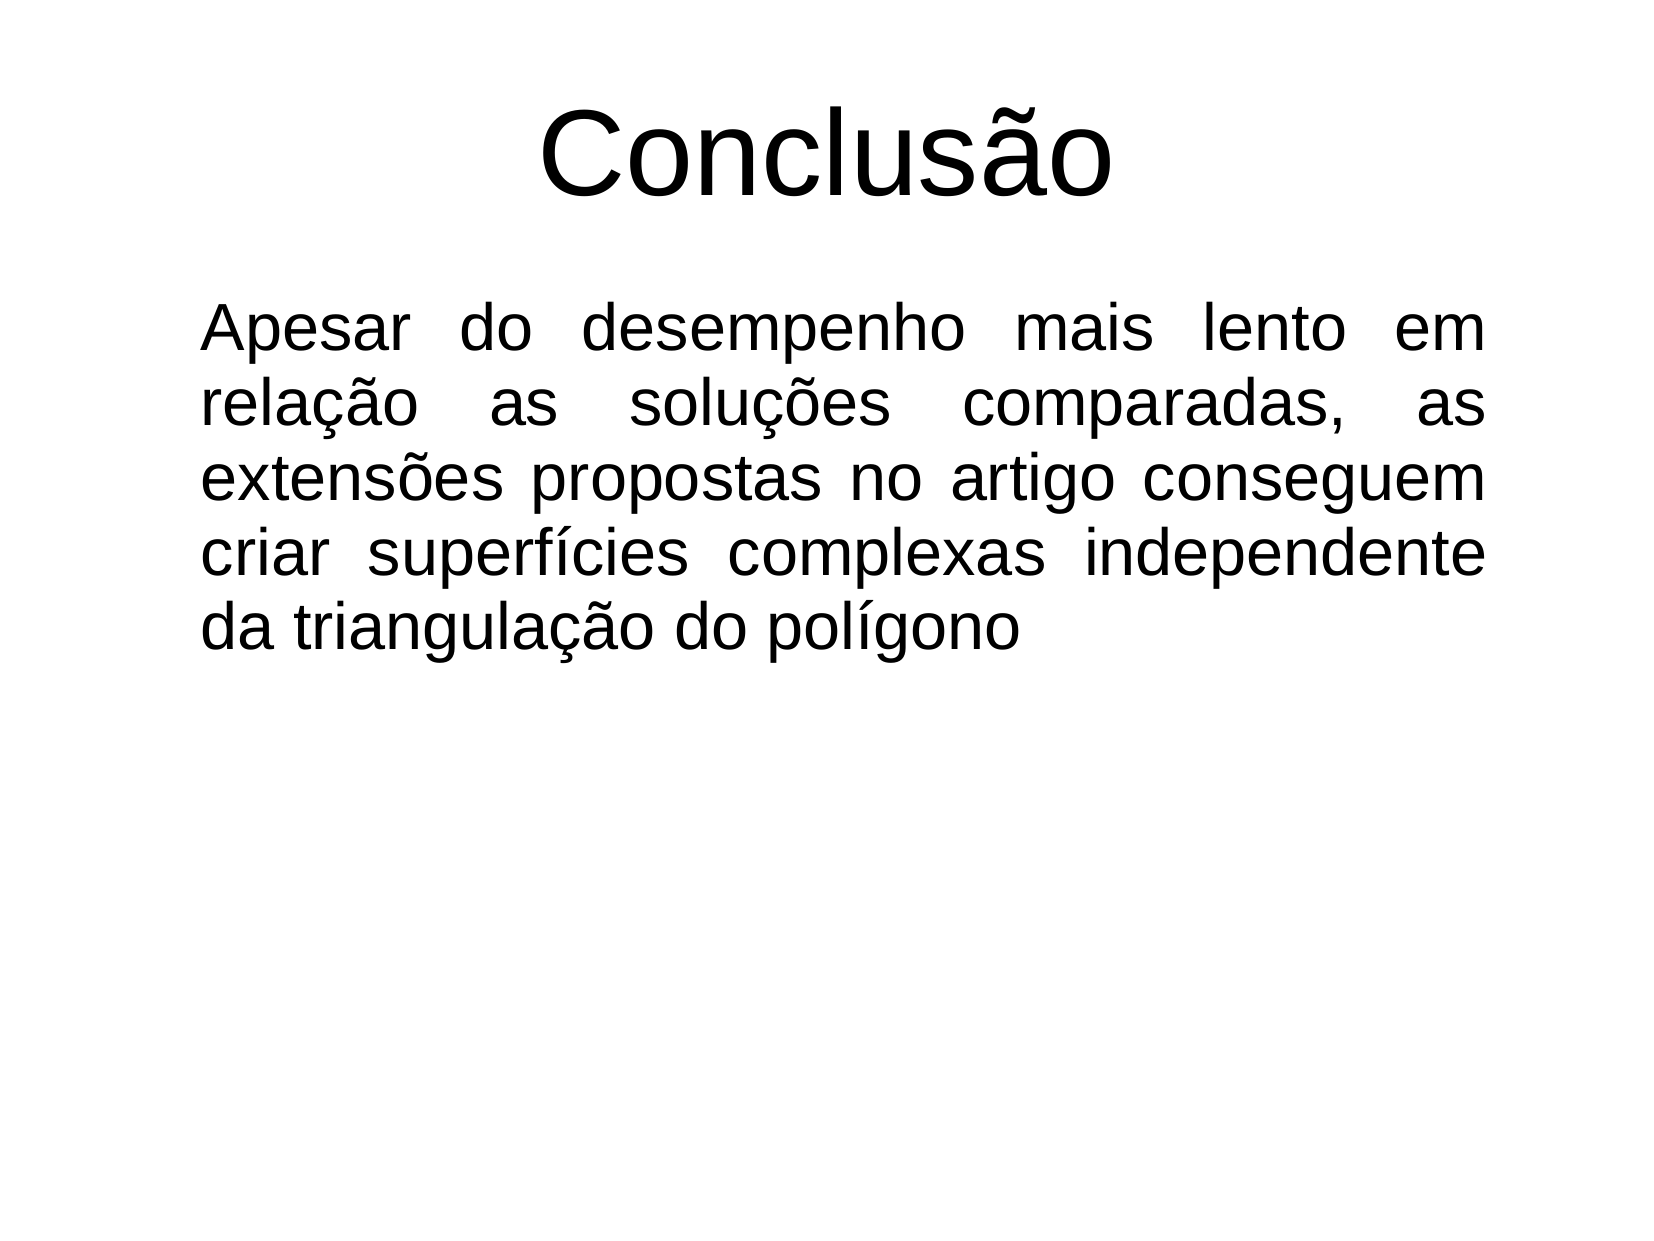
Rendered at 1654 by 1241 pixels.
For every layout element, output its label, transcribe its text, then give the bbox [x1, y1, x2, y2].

list Apesar do desempenho mais lento em relação as soluções comparadas, as extensões propostas no artigo conseguem criar superfícies complexas independente da triangulação do polígono [129, 290, 1489, 1010]
title Conclusão [82, 49, 1571, 257]
